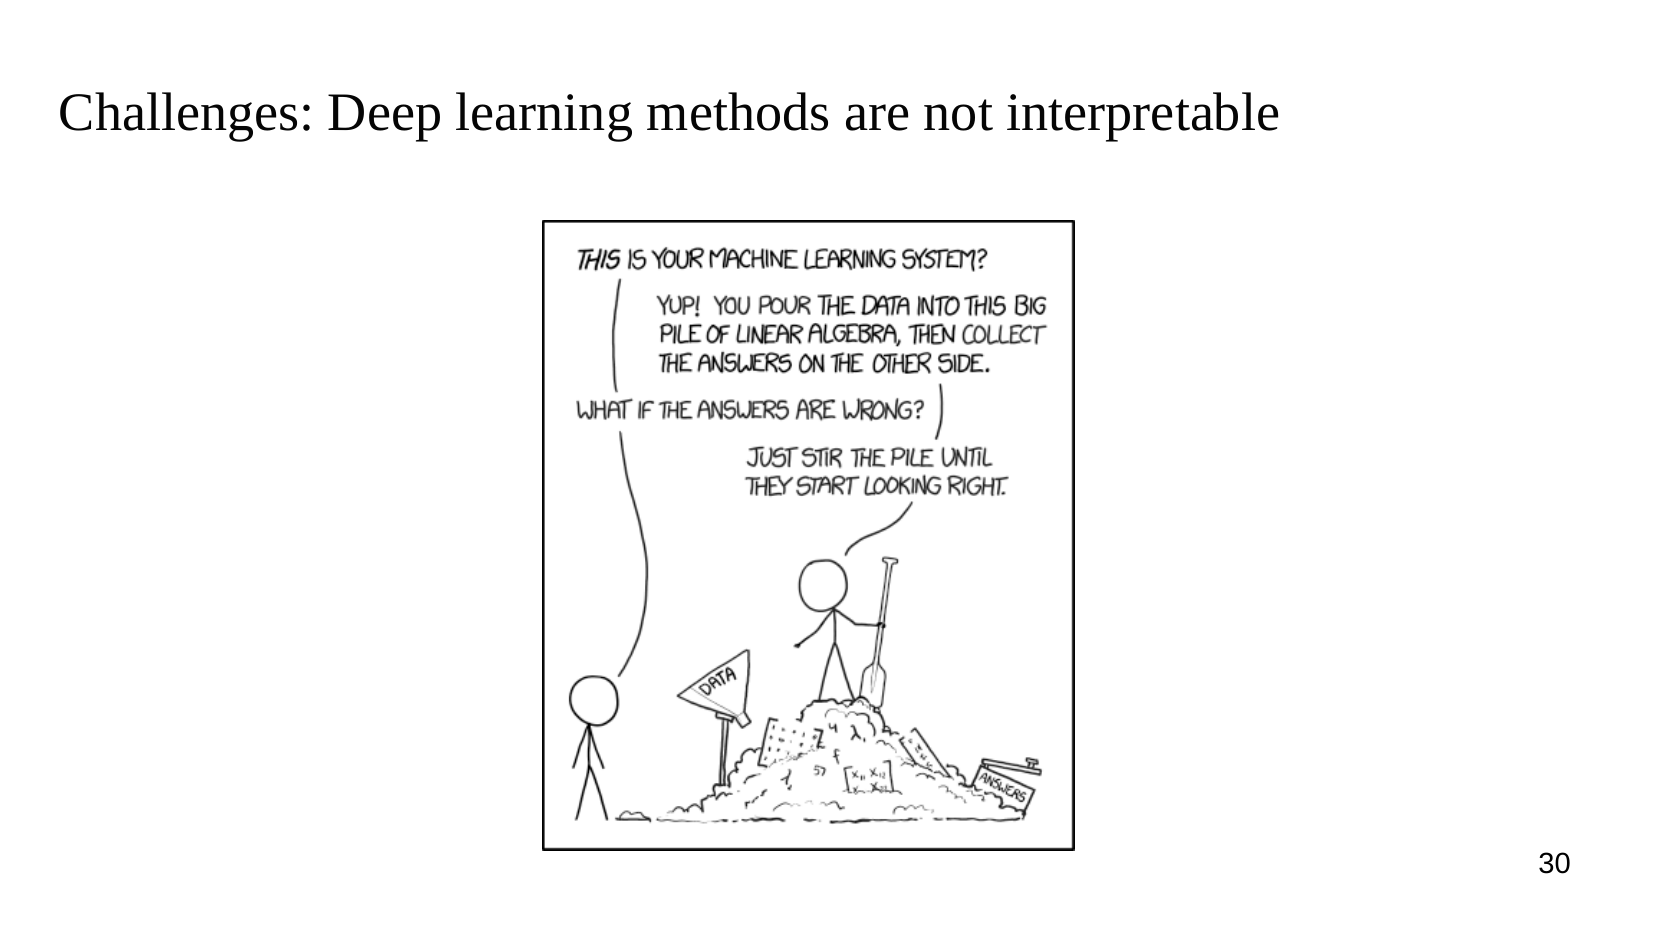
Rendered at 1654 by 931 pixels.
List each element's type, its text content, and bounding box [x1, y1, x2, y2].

picture [542, 220, 1075, 851]
title Challenges: Deep learning methods are not interpretable [59, 35, 1595, 189]
